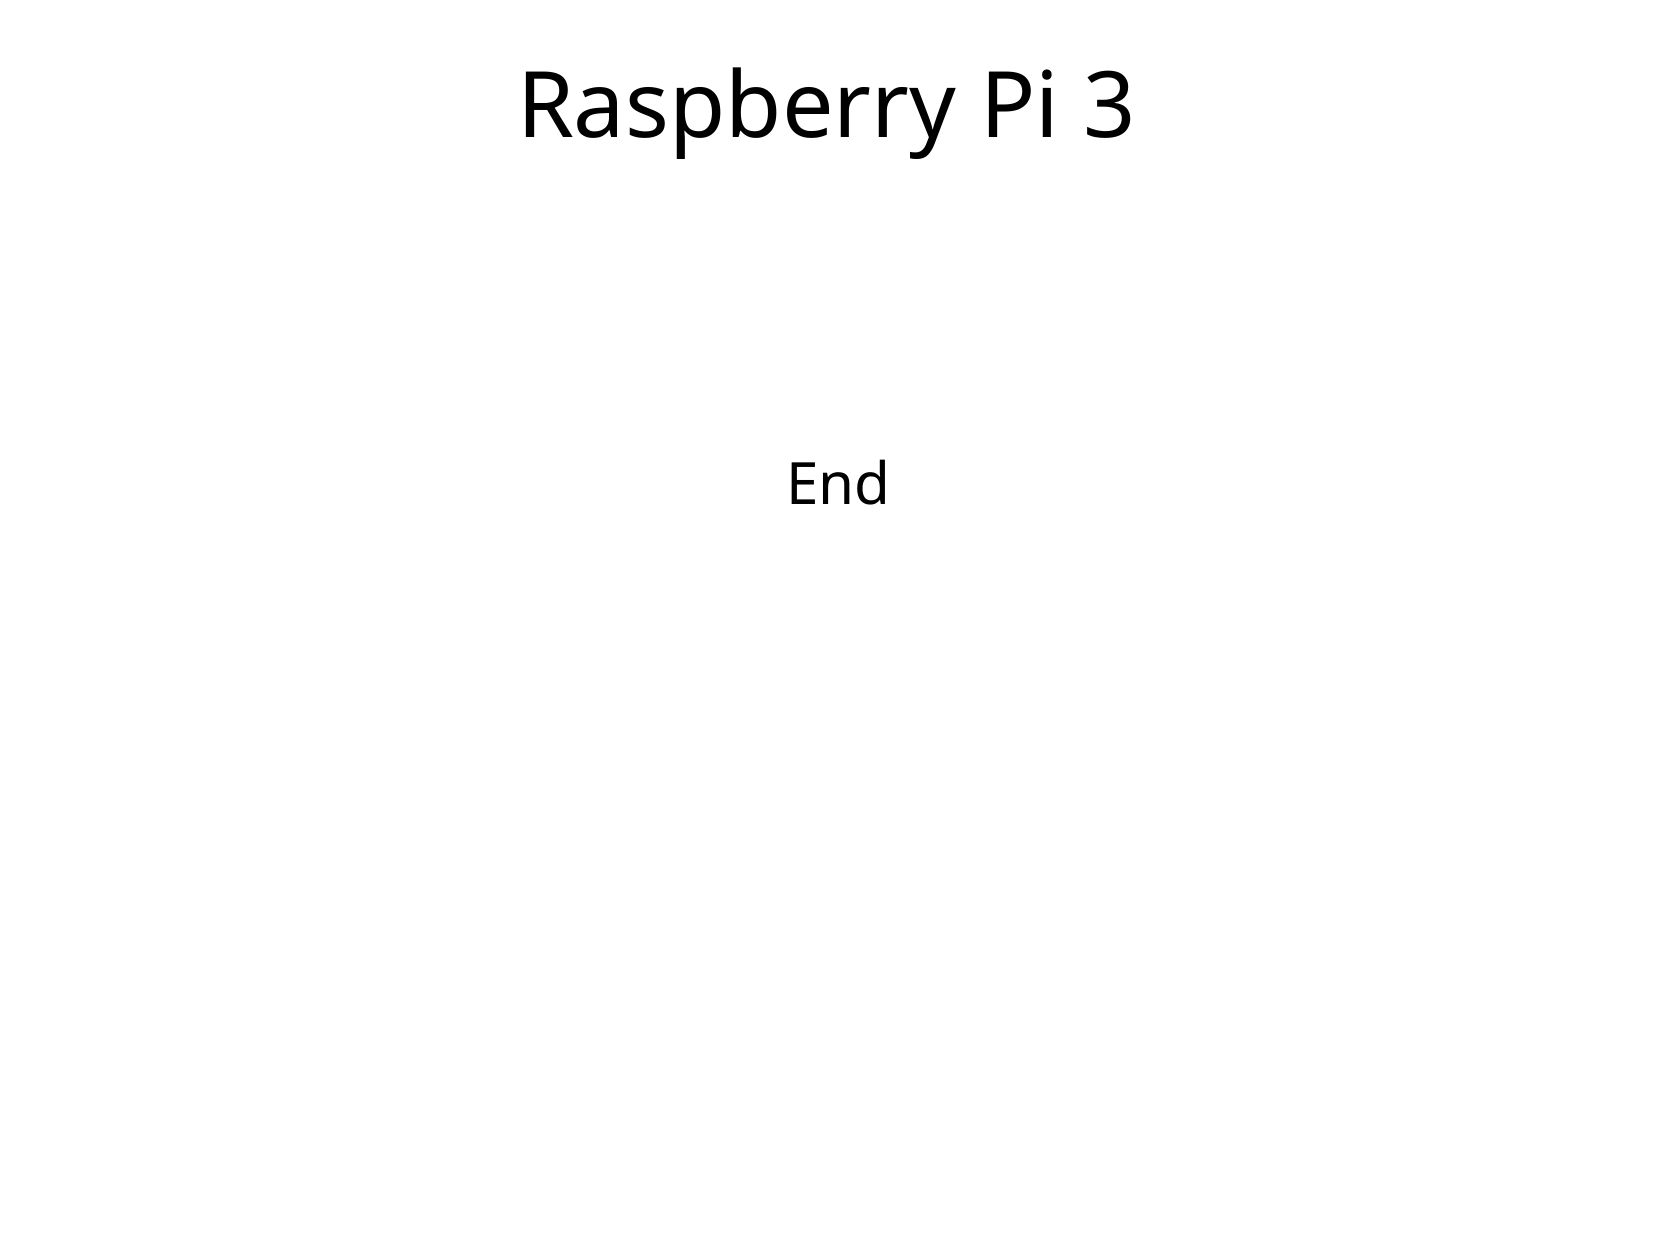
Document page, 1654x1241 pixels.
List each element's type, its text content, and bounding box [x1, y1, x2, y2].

text_box End [35, 224, 1607, 898]
title Raspberry Pi 3 [82, 49, 1571, 154]
